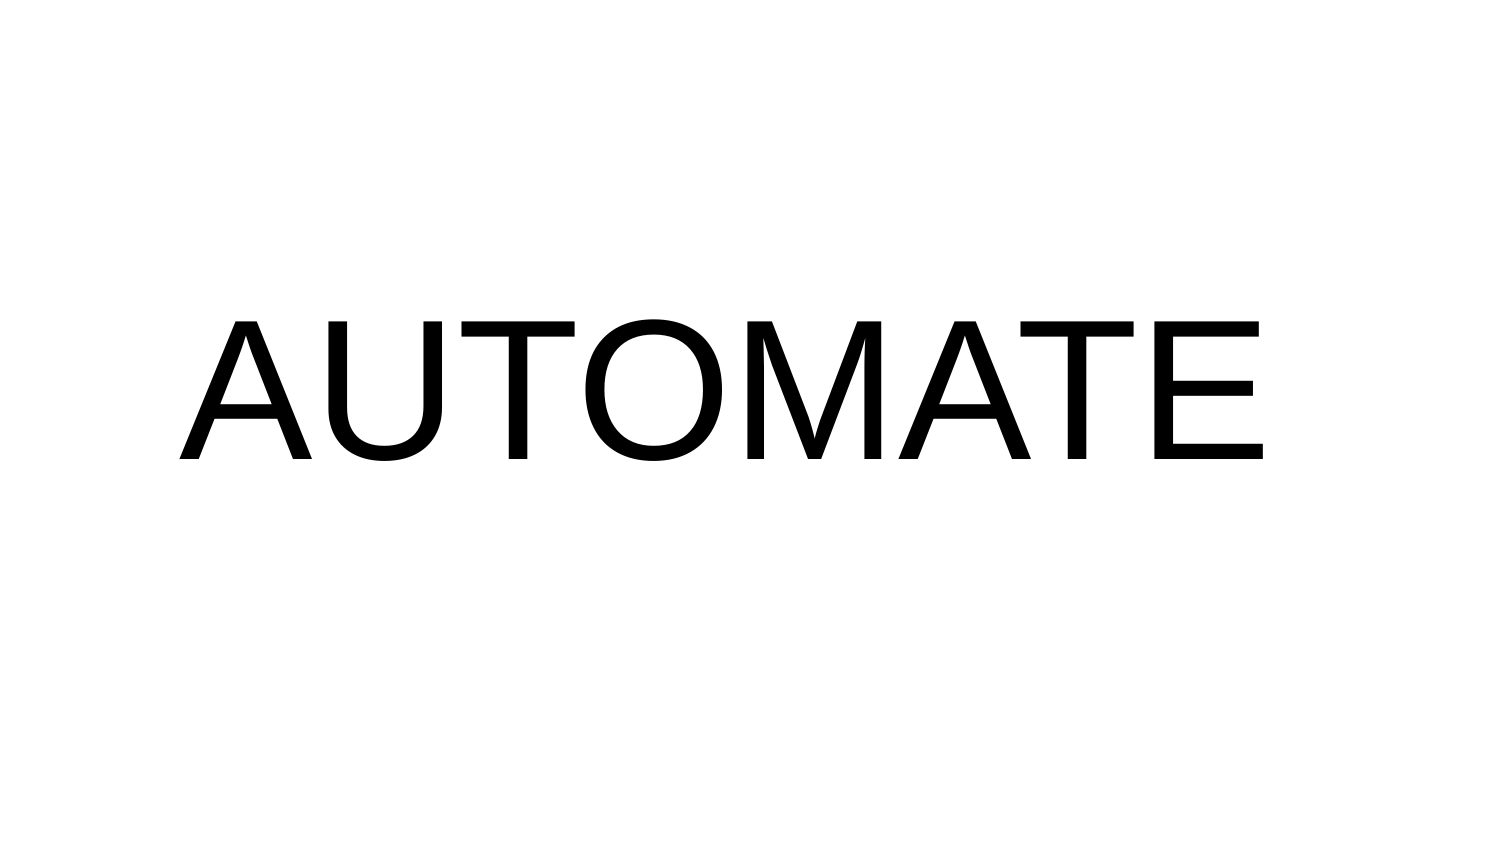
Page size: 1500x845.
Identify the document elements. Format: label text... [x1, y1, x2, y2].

text_box AUTOMATE [165, 271, 1288, 511]
